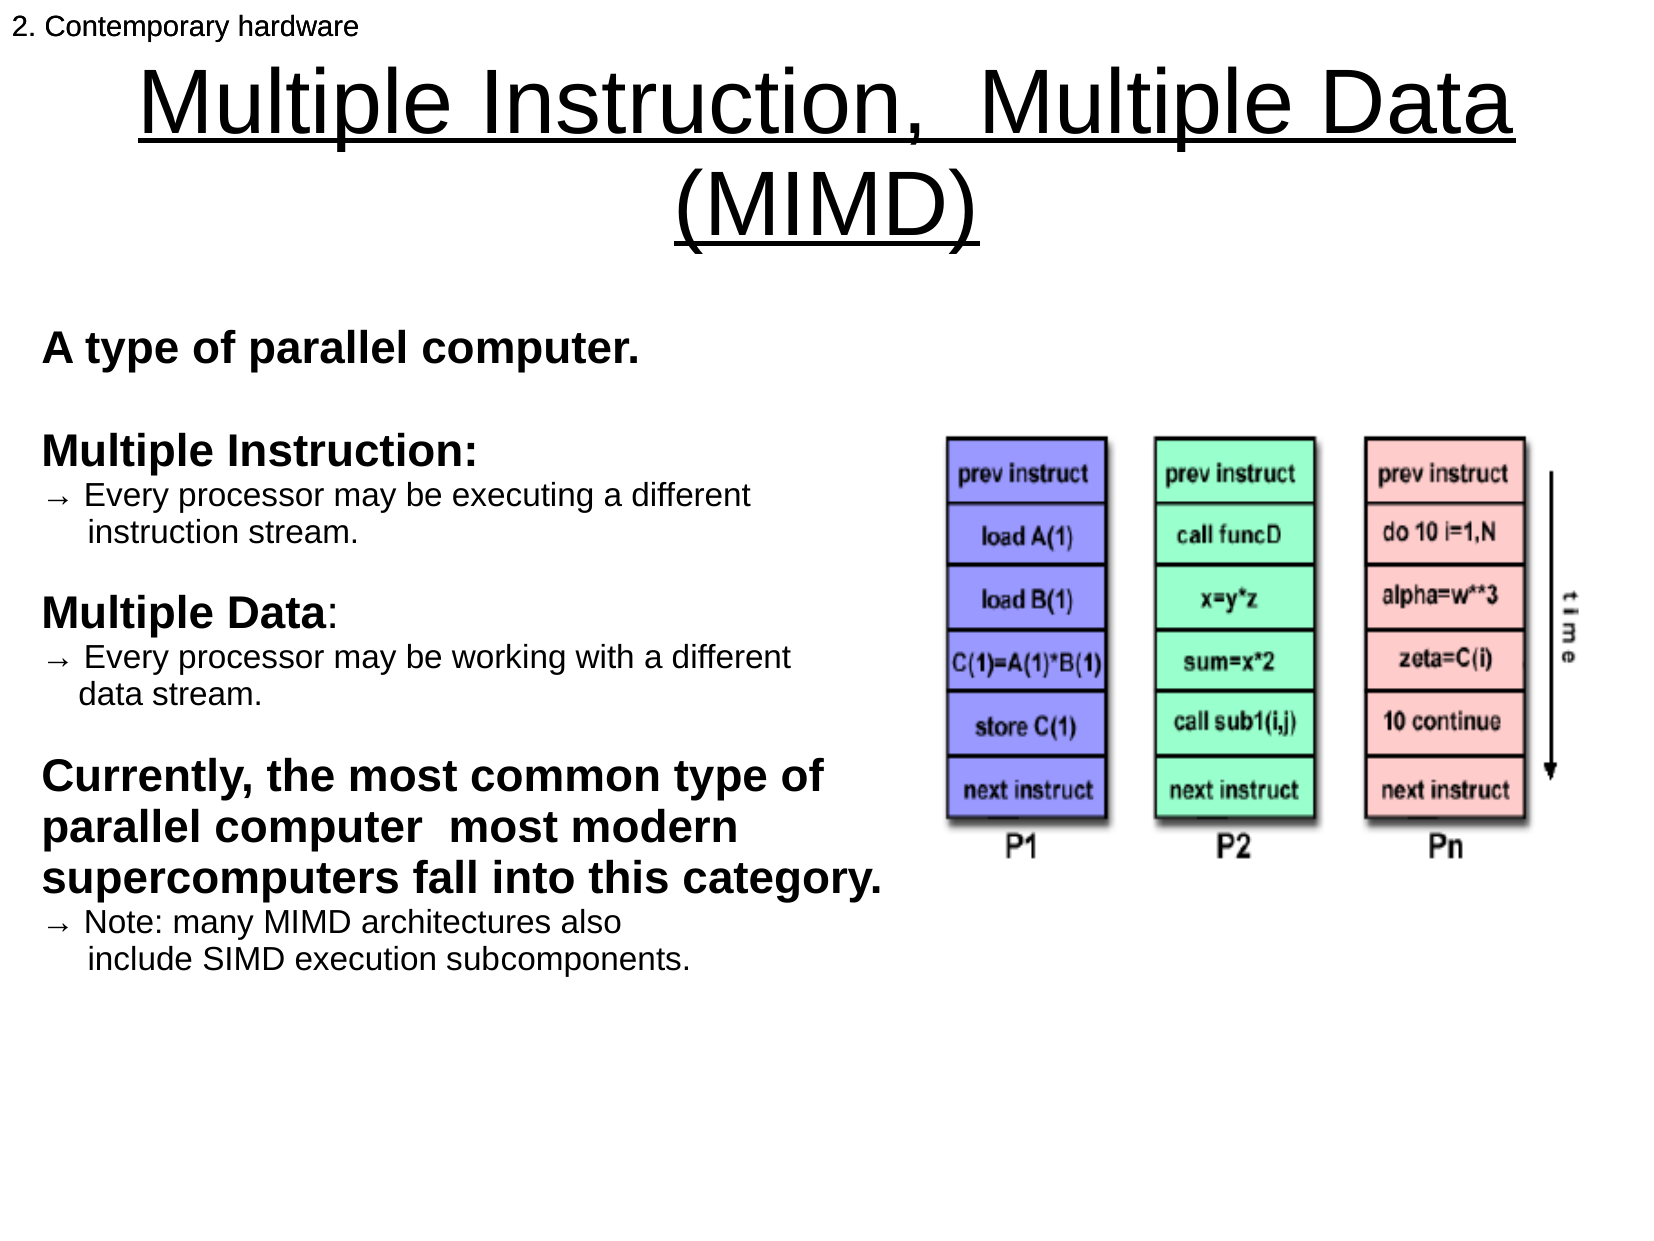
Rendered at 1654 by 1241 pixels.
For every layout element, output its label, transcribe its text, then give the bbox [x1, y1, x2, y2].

title Multiple Instruction, Multiple Data (MIMD) [82, 49, 1571, 257]
text_box 2. Contemporary hardware [11, 8, 815, 44]
subtitle A type of parallel computer. Multiple Instruction: → Every processor may be executing a different instruction stream. Multiple Data: → Every processor may be working with a different data stream. Currently, the most common type of parallel computer ­ most modern supercomputers fall into this category. → Note: many MIMD architectures also include SIMD execution sub­components. [41, 290, 1497, 1010]
picture [921, 413, 1619, 875]
